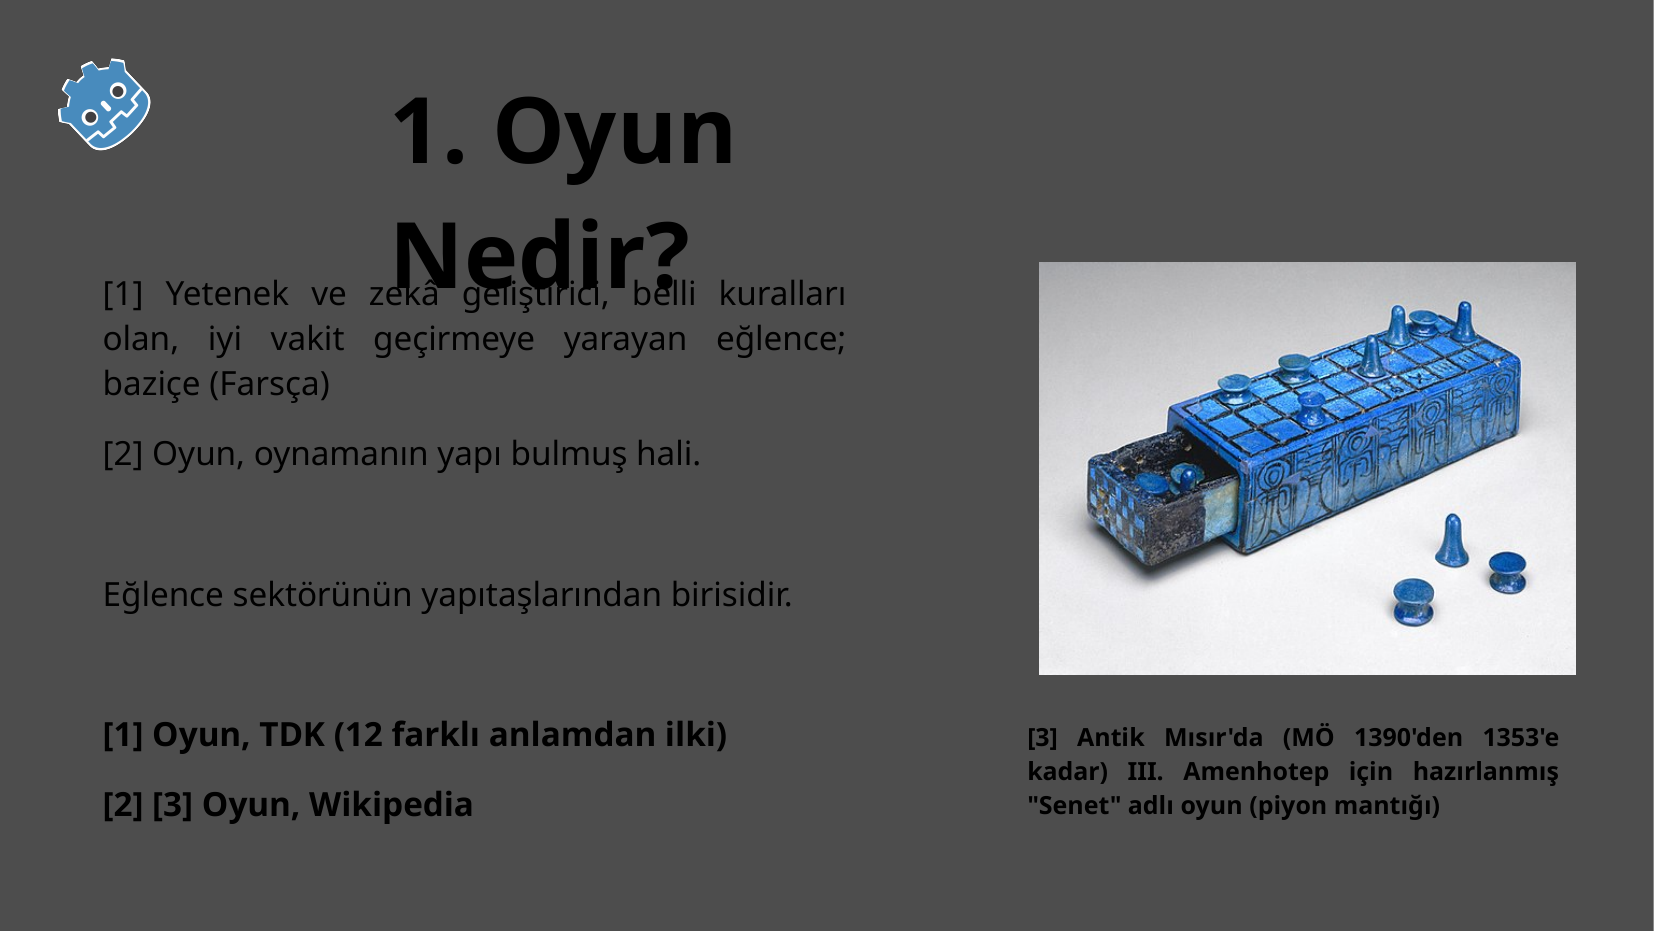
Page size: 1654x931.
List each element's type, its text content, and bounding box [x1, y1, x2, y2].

text_box [1] Yetenek ve zekâ geliştirici, belli kuralları olan, iyi vakit geçirmeye yarayan eğlence; baziçe (Farsça) [2] Oyun, oynamanın yapı bulmuş hali. Eğlence sektörünün yapıtaşlarından birisidir. [1] Oyun, TDK (12 farklı anlamdan ilki) [2] [3] Oyun, Wikipedia [87, 262, 863, 788]
picture [0, 0, 1654, 931]
text_box 1. Oyun Nedir? [375, 57, 971, 188]
text_box [3] Antik Mısır'da (MÖ 1390'den 1353'e kadar) III. Amenhotep için hazırlanmış "Senet" adlı oyun (piyon mantığı) [1012, 712, 1576, 837]
